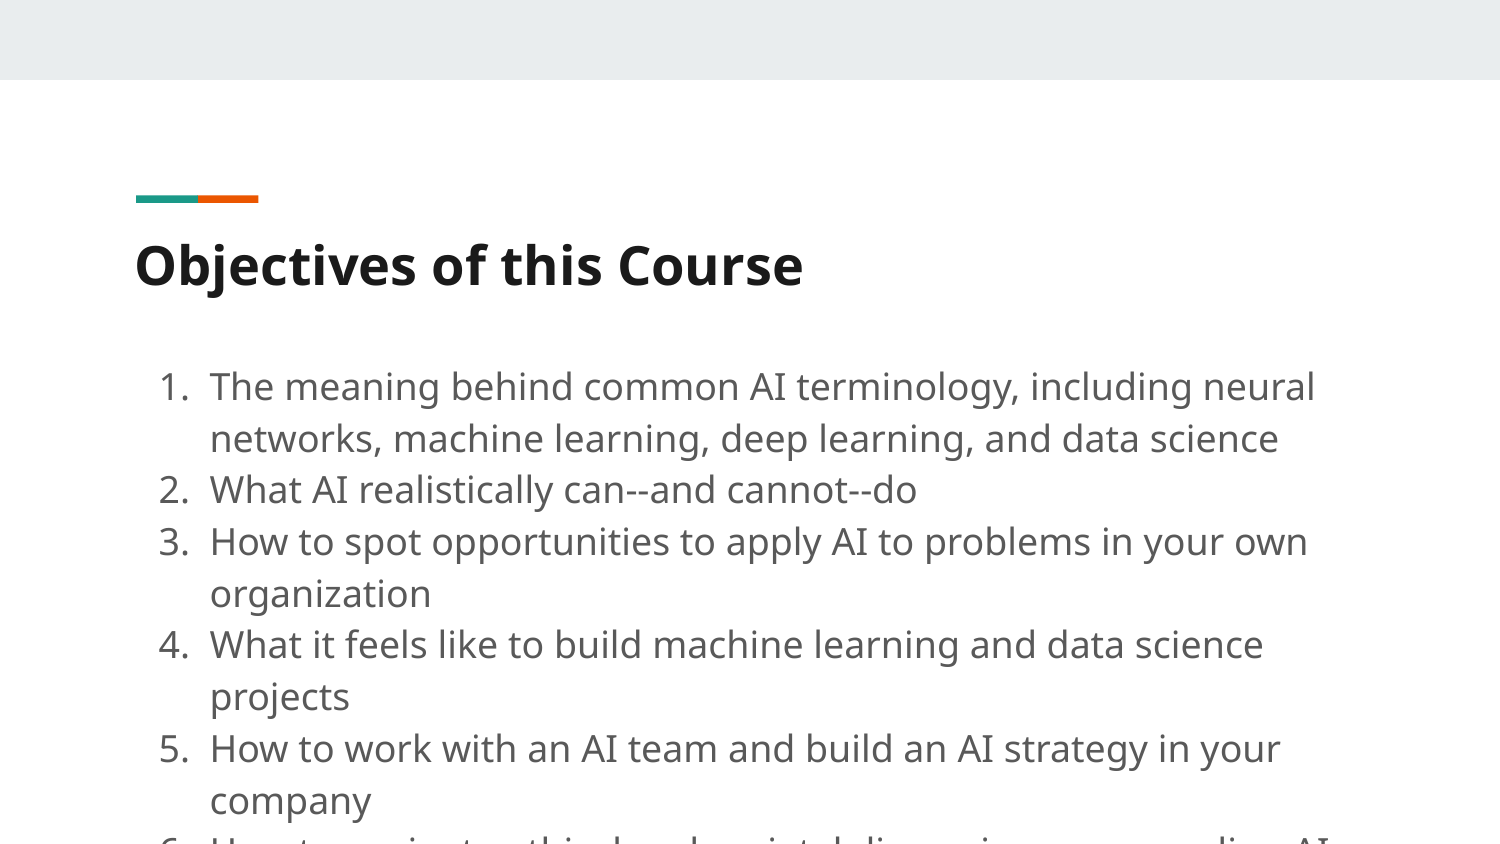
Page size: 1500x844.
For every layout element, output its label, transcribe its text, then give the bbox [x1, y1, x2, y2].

list The meaning behind common AI terminology, including neural networks, machine learning, deep learning, and data science What AI realistically can--and cannot--do How to spot opportunities to apply AI to problems in your own organization What it feels like to build machine learning and data science projects How to work with an AI team and build an AI strategy in your company How to navigate ethical and societal discussions surrounding AI [119, 341, 1381, 712]
title Objectives of this Course [119, 216, 1381, 305]
